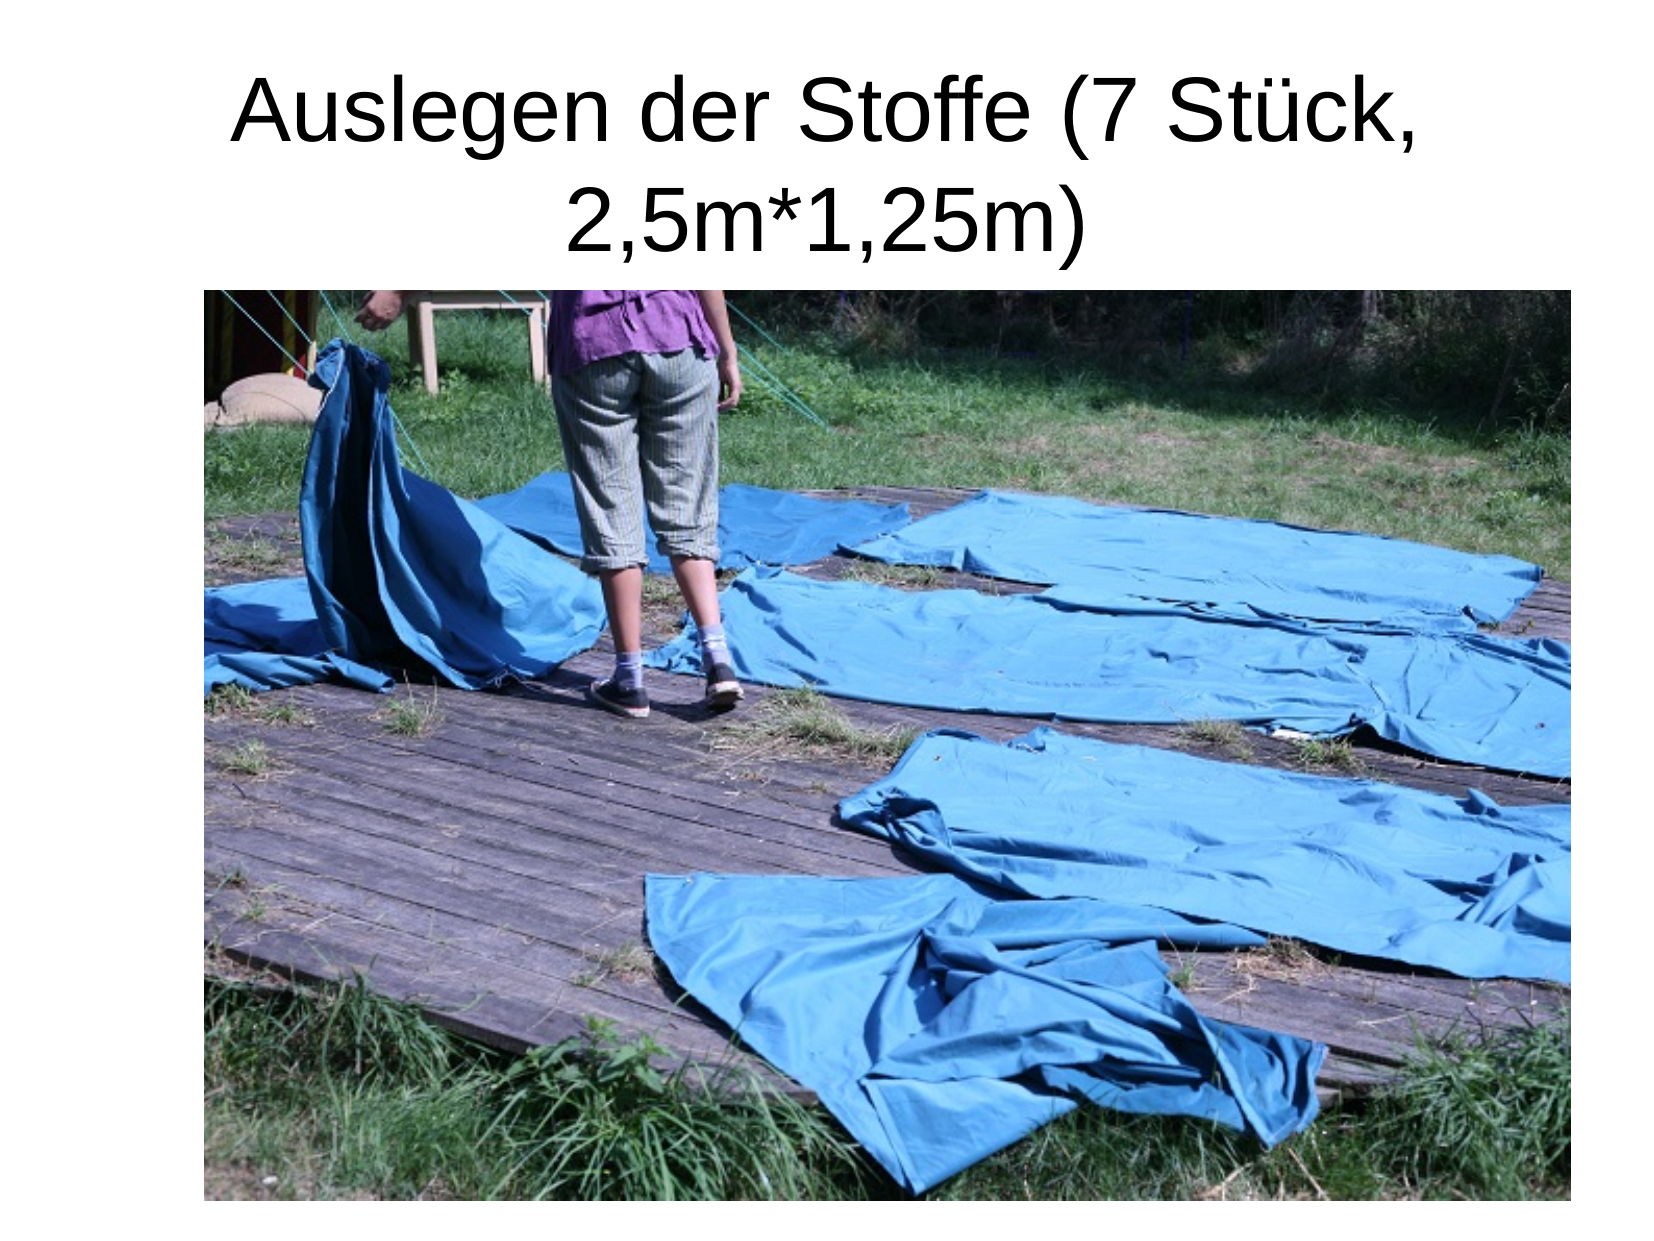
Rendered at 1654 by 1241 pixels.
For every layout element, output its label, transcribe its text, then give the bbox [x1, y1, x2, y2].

picture [204, 290, 1571, 1201]
title Auslegen der Stoffe (7 Stück, 2,5m*1,25m) [82, 49, 1571, 257]
